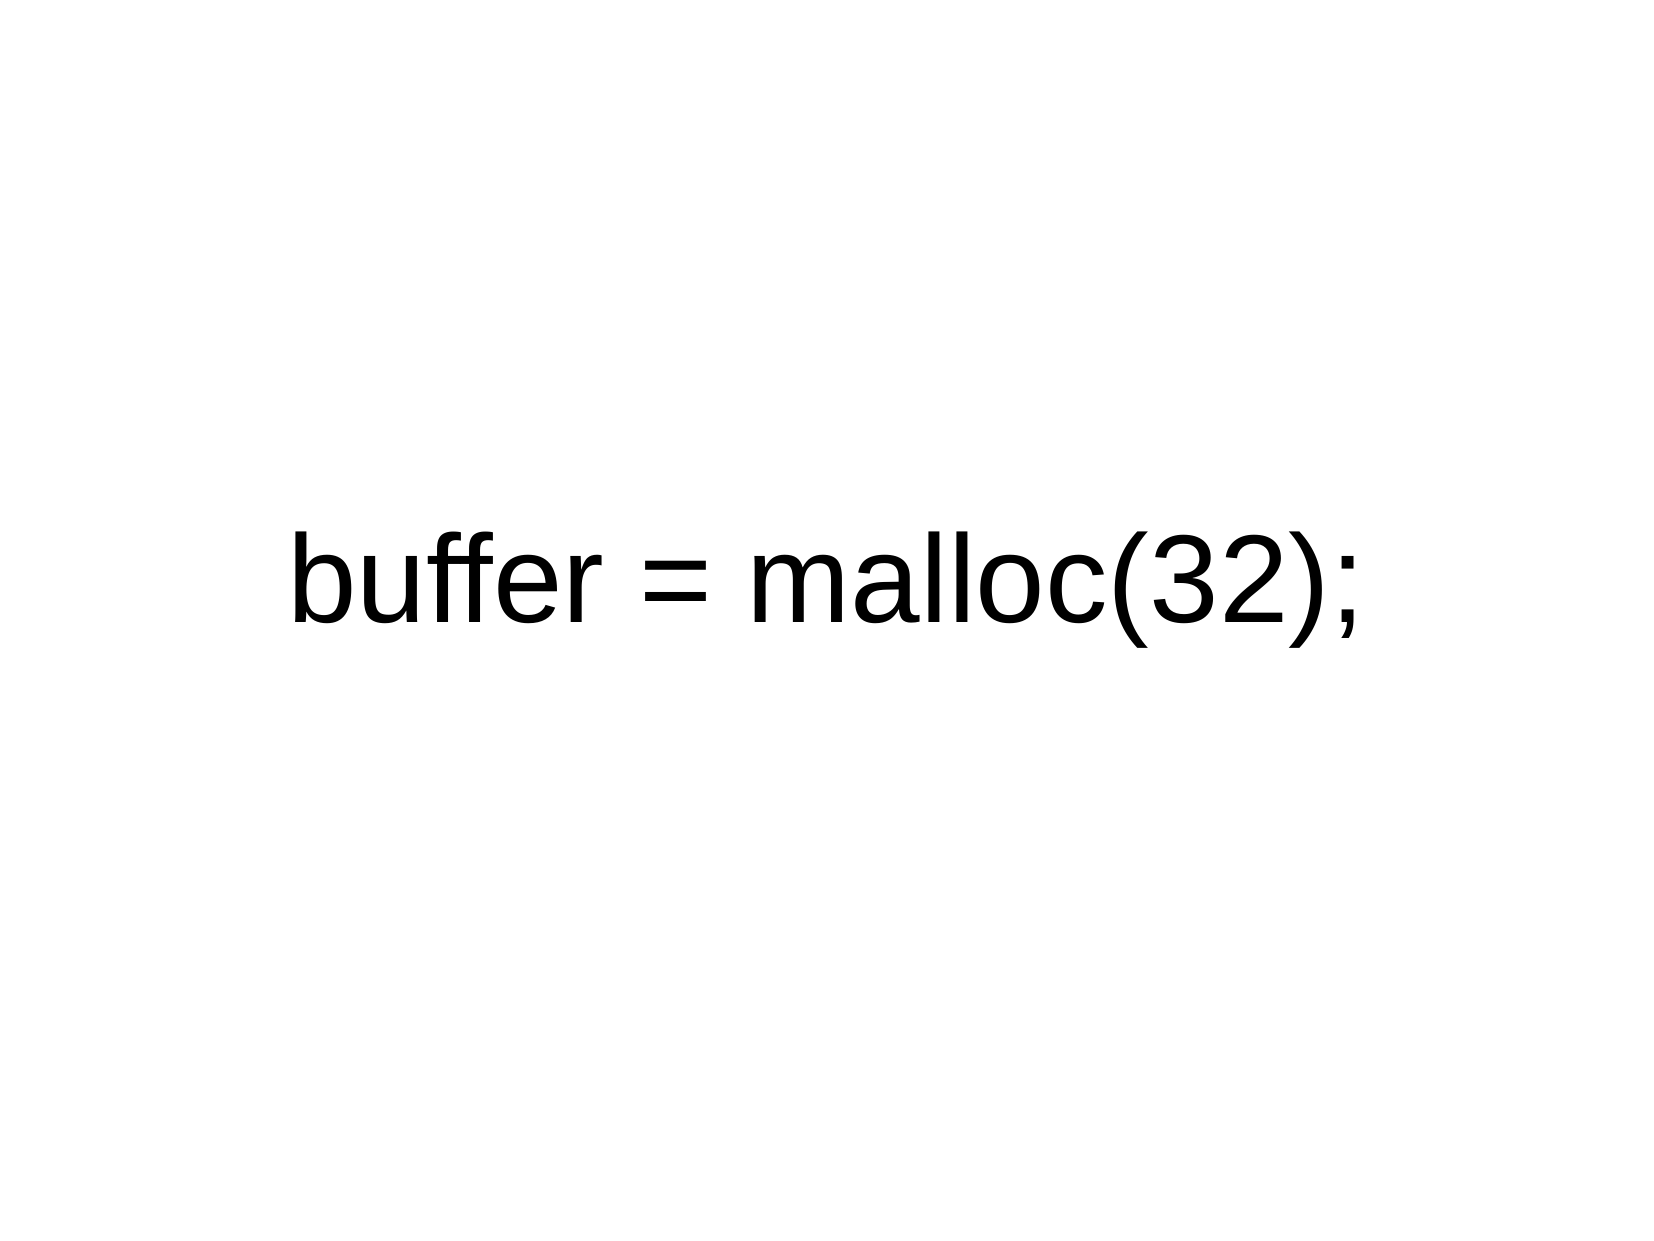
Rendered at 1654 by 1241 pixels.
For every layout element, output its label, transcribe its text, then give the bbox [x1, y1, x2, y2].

subtitle buffer = malloc(32); [82, 49, 1571, 1109]
